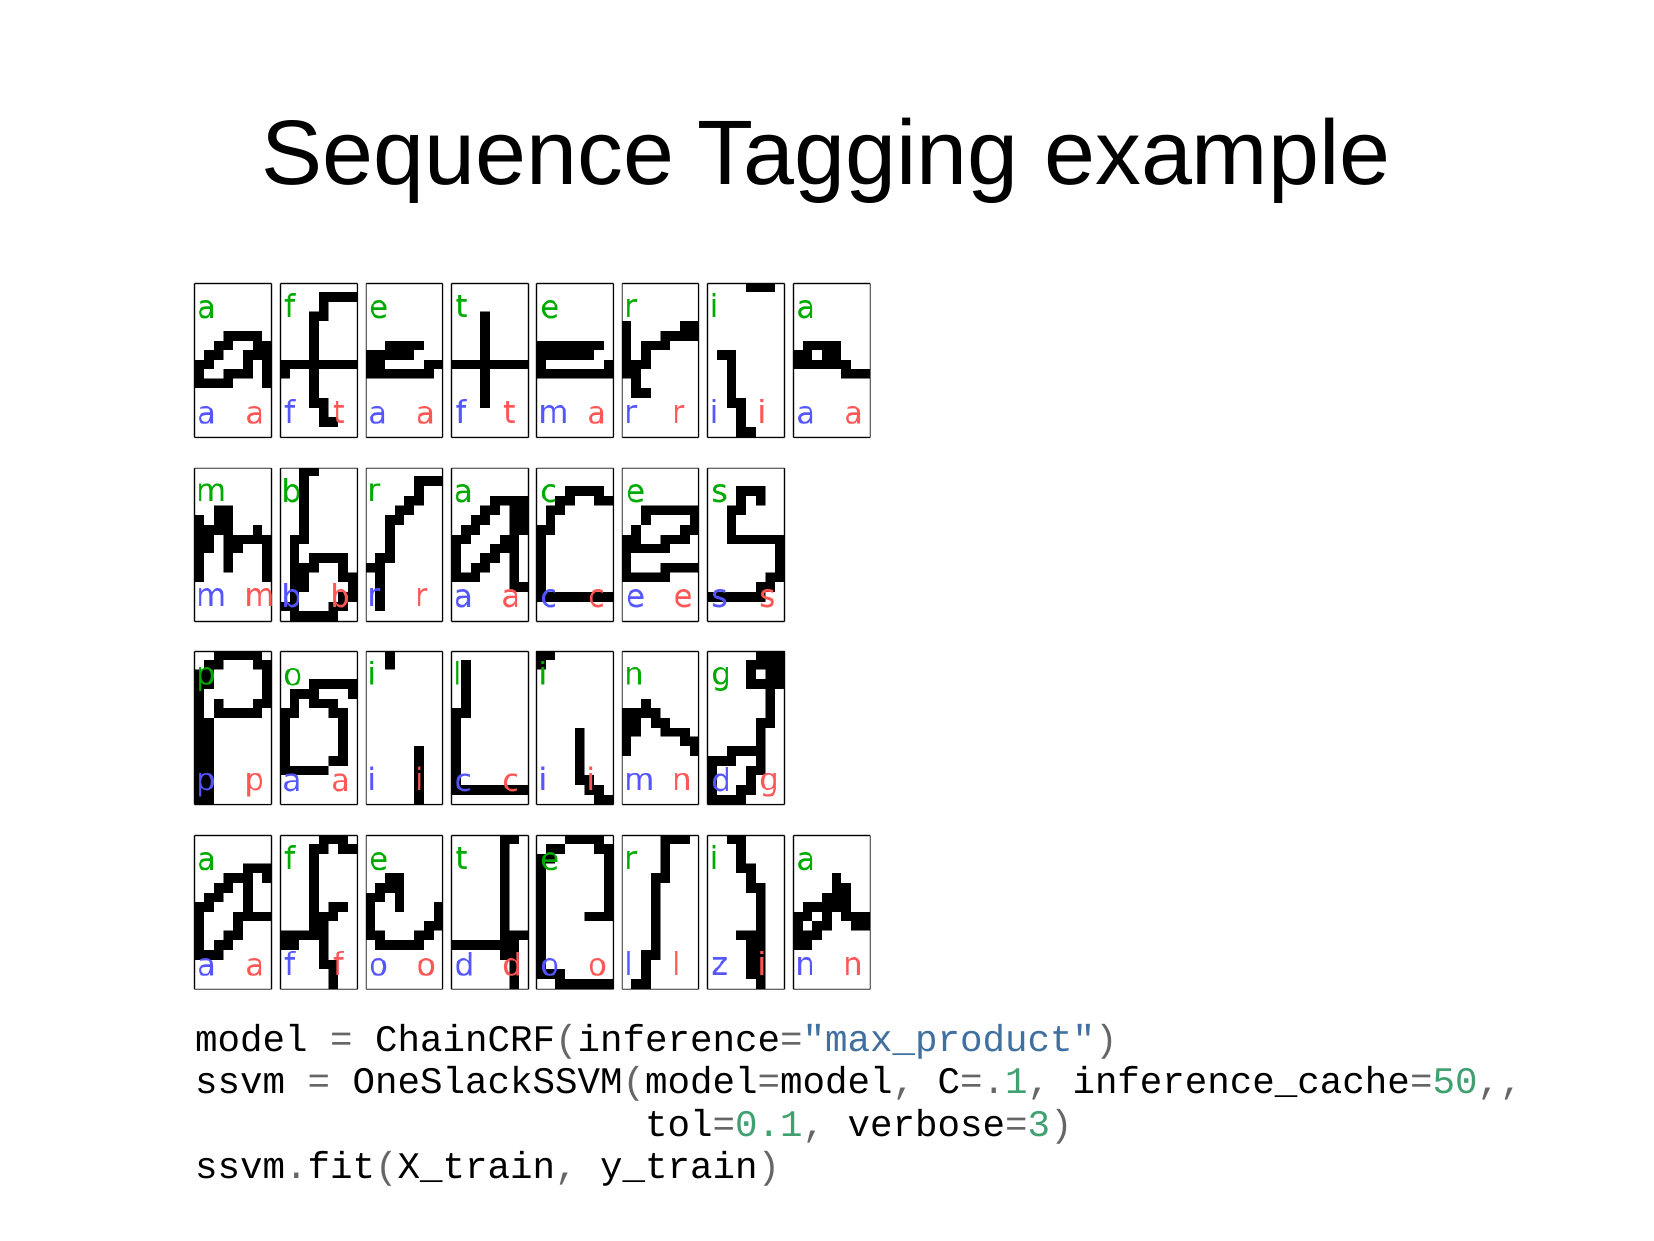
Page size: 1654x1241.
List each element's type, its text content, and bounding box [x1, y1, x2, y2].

picture [193, 282, 871, 991]
title Sequence Tagging example [82, 49, 1571, 257]
text_box model = ChainCRF(inference="max_product") ssvm = OneSlackSSVM(model=model, C=.1, inference_cache=50,, tol=0.1, verbose=3) ssvm.fit(X_train, y_train) [195, 1020, 1654, 1192]
